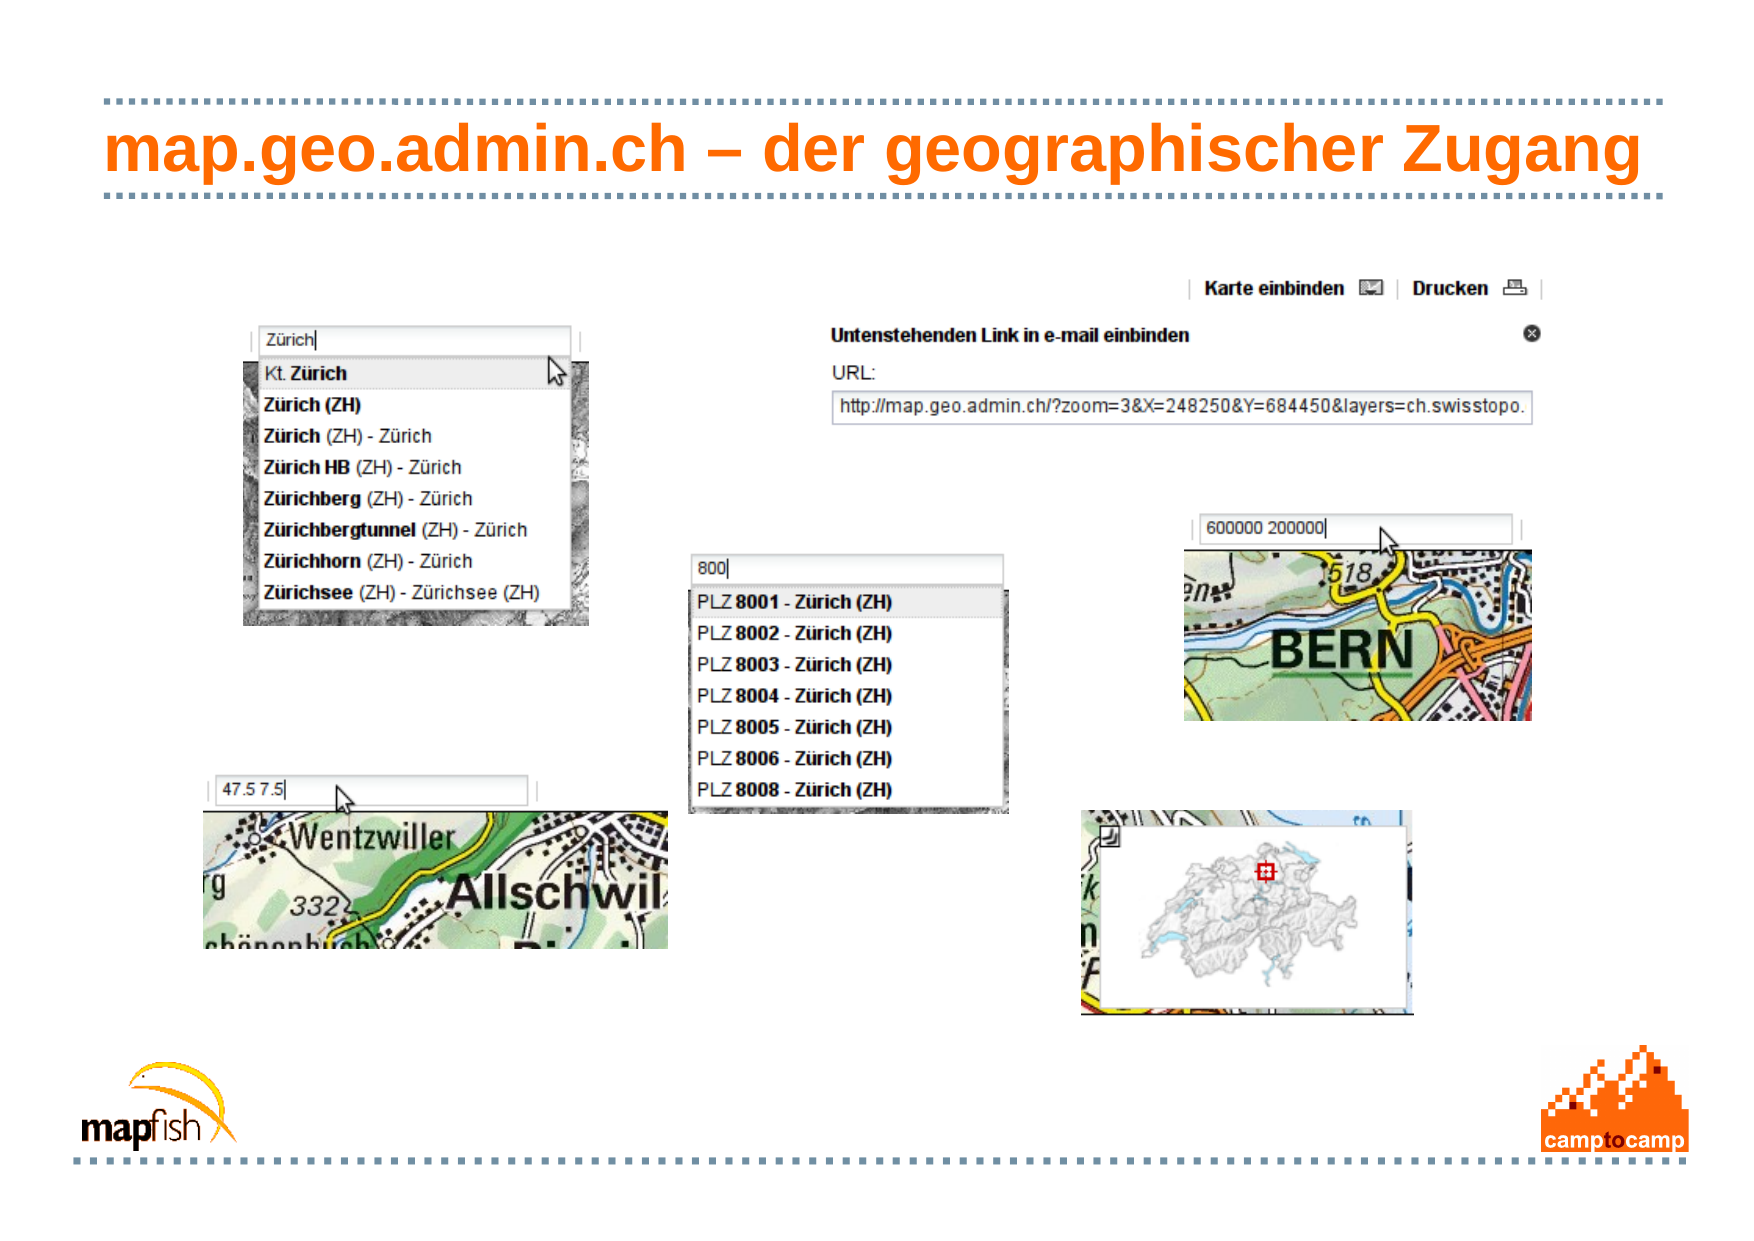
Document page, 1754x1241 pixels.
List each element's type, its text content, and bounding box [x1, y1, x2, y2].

picture [82, 1062, 237, 1151]
title map.geo.admin.ch – der geographischer Zugang [103, 104, 1660, 193]
picture [1541, 1045, 1689, 1152]
picture [815, 264, 1555, 433]
picture [1081, 810, 1414, 1017]
picture [1184, 509, 1532, 721]
picture [203, 772, 668, 949]
picture [243, 321, 589, 626]
picture [688, 551, 1009, 814]
